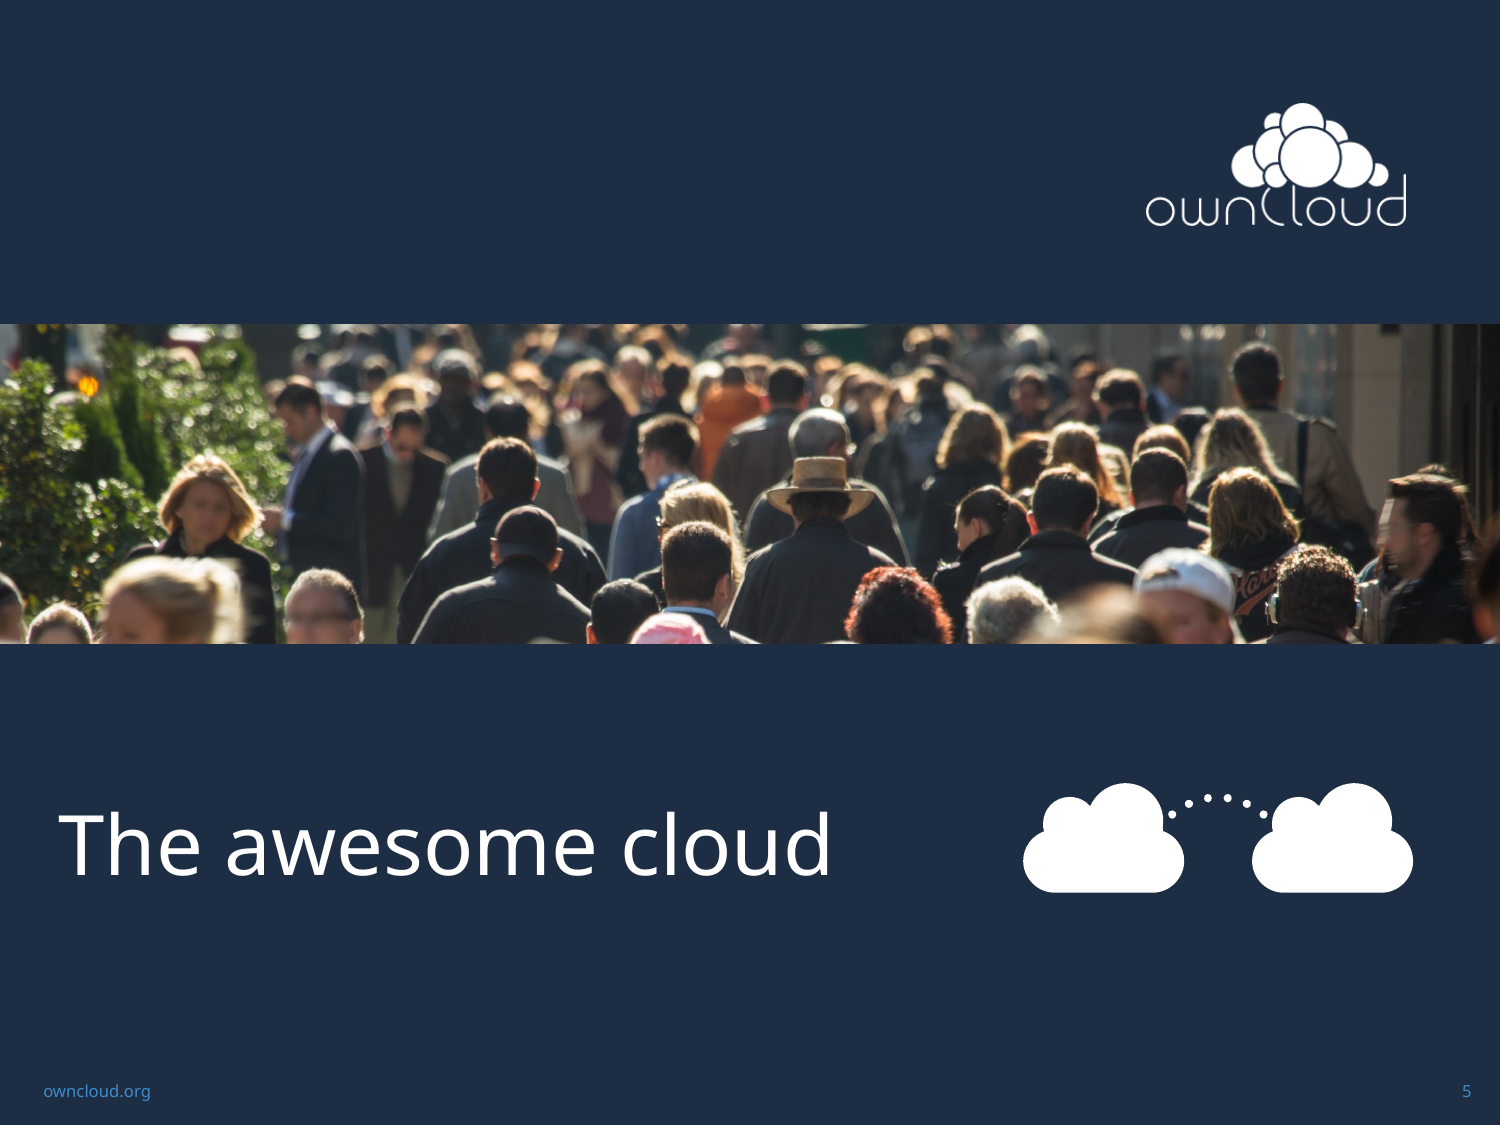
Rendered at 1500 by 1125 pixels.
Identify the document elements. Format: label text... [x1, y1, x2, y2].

text_box [1204, 794, 1212, 803]
picture [1146, 103, 1406, 226]
text_box [1168, 810, 1177, 819]
text_box [1259, 810, 1268, 819]
text_box [1223, 794, 1232, 803]
picture [0, 324, 1500, 644]
text_box [1185, 800, 1193, 808]
text_box [1023, 783, 1185, 893]
text_box [1242, 799, 1251, 808]
text_box [1252, 783, 1414, 893]
title The awesome cloud [58, 754, 1427, 942]
